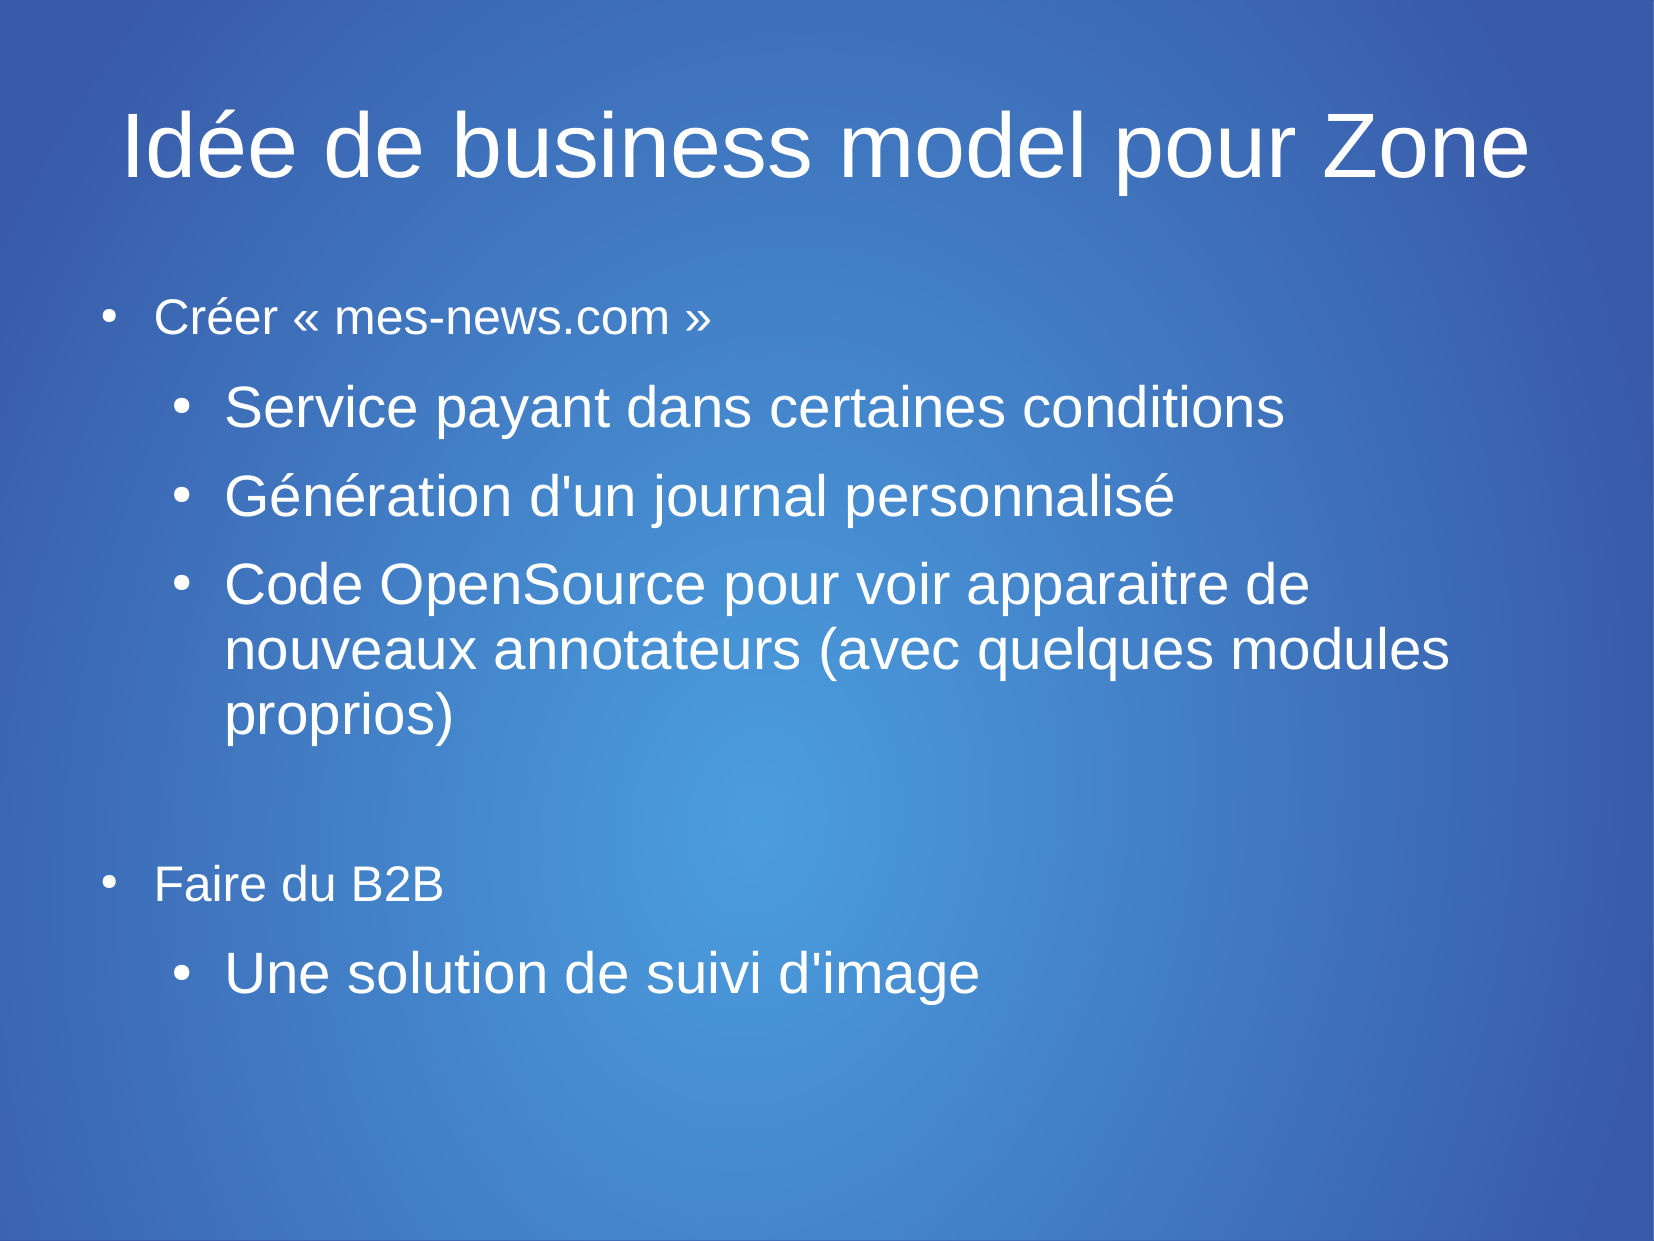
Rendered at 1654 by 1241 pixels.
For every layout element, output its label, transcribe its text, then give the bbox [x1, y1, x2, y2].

list Créer « mes-news.com » Service payant dans certaines conditions Génération d'un journal personnalisé Code OpenSource pour voir apparaitre de nouveaux annotateurs (avec quelques modules proprios) Faire du B2B Une solution de suivi d'image [82, 289, 1571, 1193]
picture [0, 0, 1654, 1241]
title Idée de business model pour Zone [82, 50, 1571, 243]
